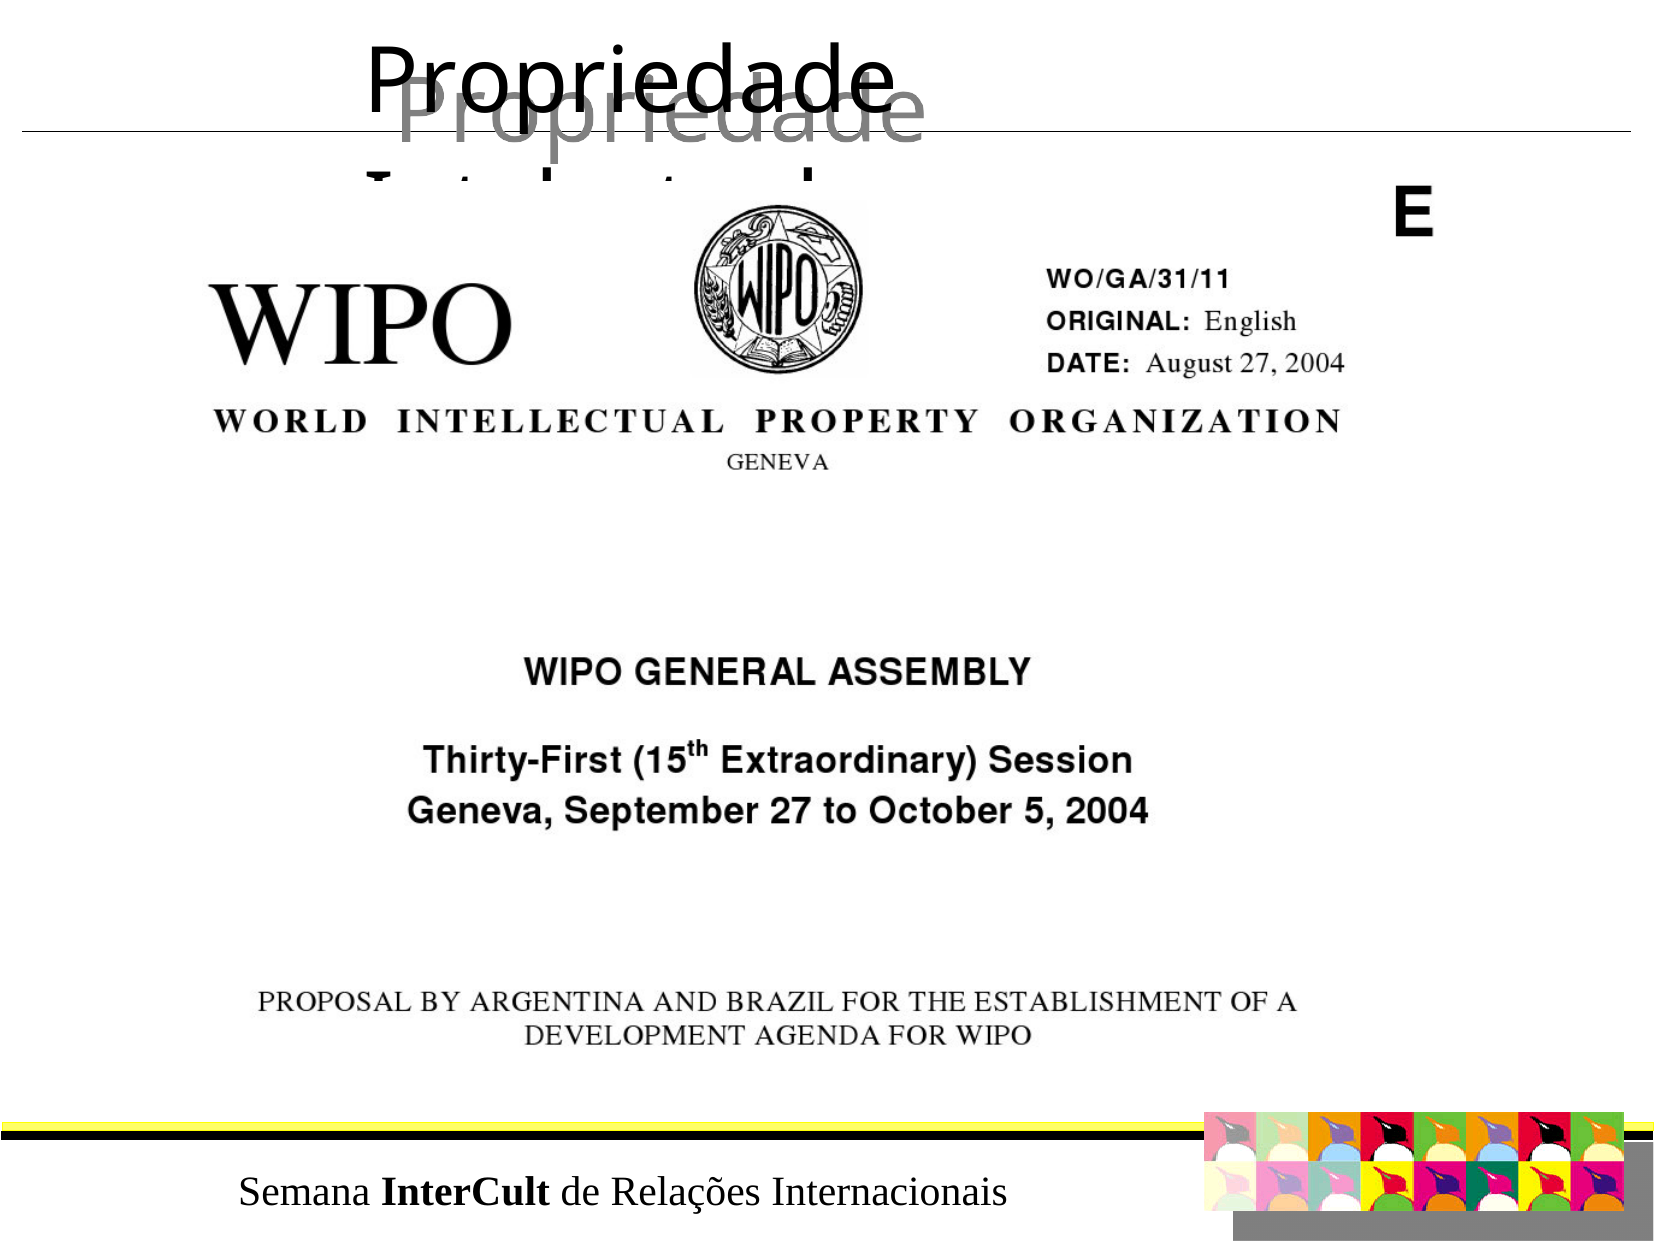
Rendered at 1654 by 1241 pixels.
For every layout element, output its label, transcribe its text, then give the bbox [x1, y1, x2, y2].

picture [202, 181, 1443, 1052]
text_box [1, 1122, 1204, 1140]
text_box Semana InterCult de Relações Internacionais [238, 1168, 1009, 1217]
text_box [1624, 1122, 1654, 1140]
chart [1204, 1112, 1624, 1211]
text_box Propriedade Intelectual [363, 14, 1294, 125]
